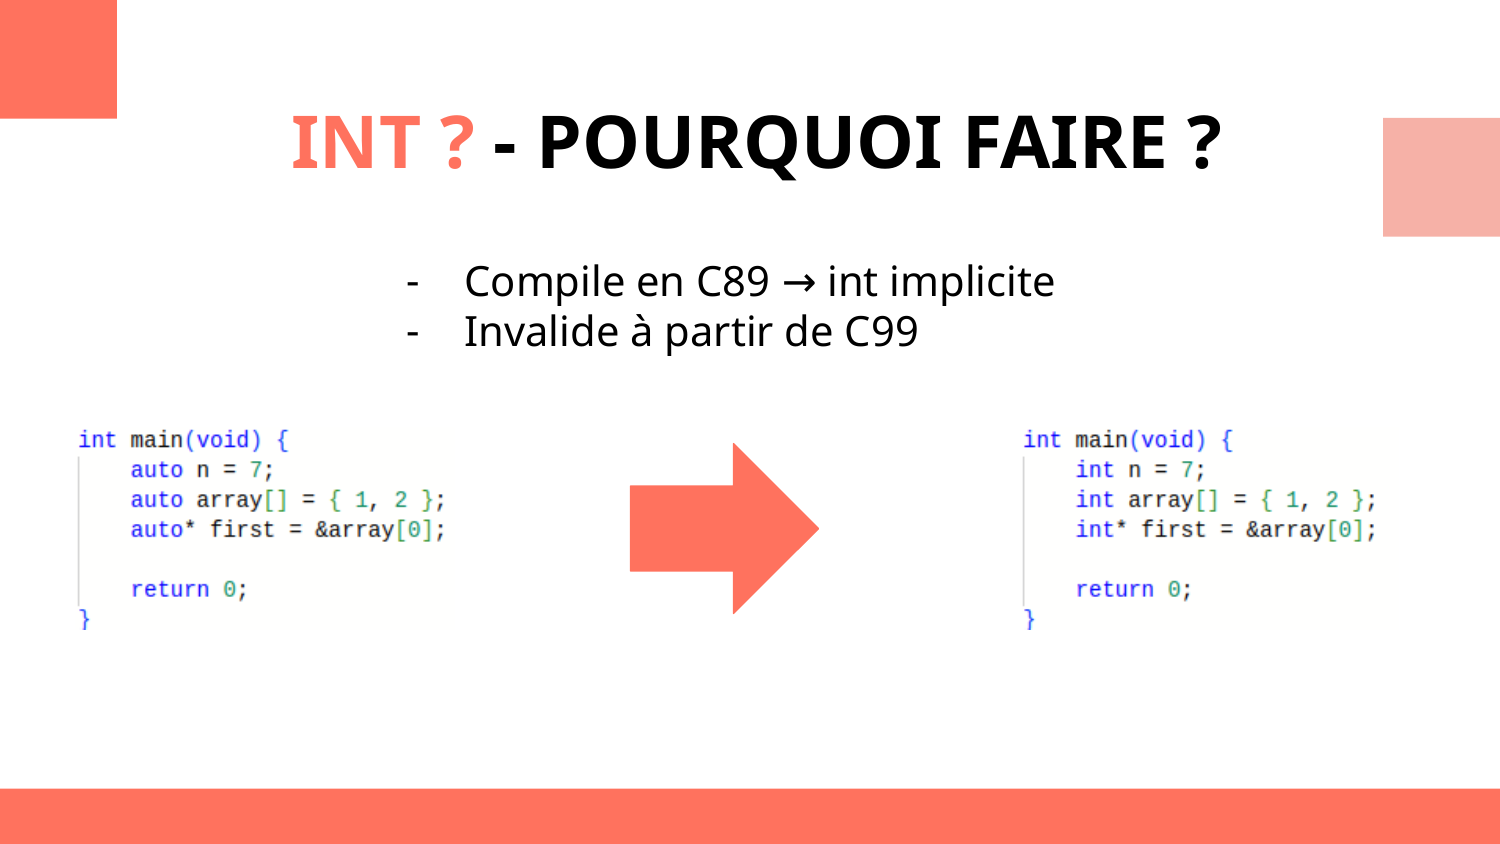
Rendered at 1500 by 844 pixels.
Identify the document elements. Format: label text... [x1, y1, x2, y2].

title INT ? - POURQUOI FAIRE ? [105, 102, 1410, 177]
text_box [630, 443, 819, 614]
text_box Compile en C89 → int implicite Invalide à partir de C99 [374, 239, 1126, 365]
picture [1020, 427, 1399, 630]
picture [75, 427, 455, 630]
